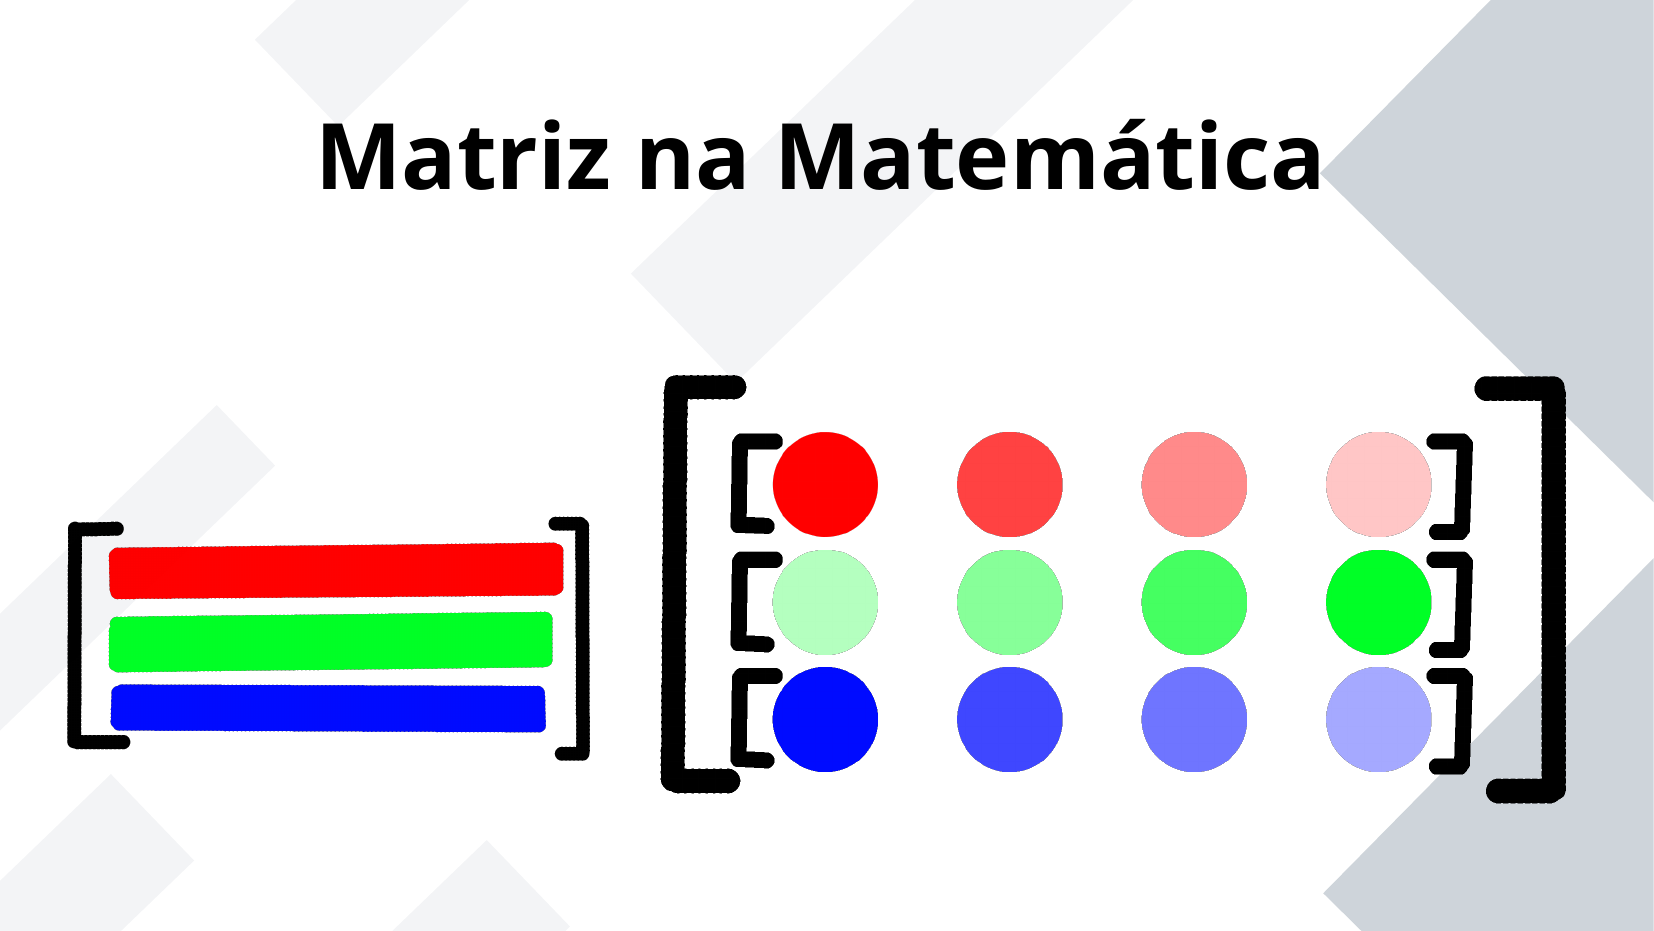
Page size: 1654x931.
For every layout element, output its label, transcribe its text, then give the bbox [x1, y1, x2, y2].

picture [59, 481, 591, 781]
title Matriz na Matemática [76, 76, 1565, 233]
picture [649, 324, 1581, 849]
